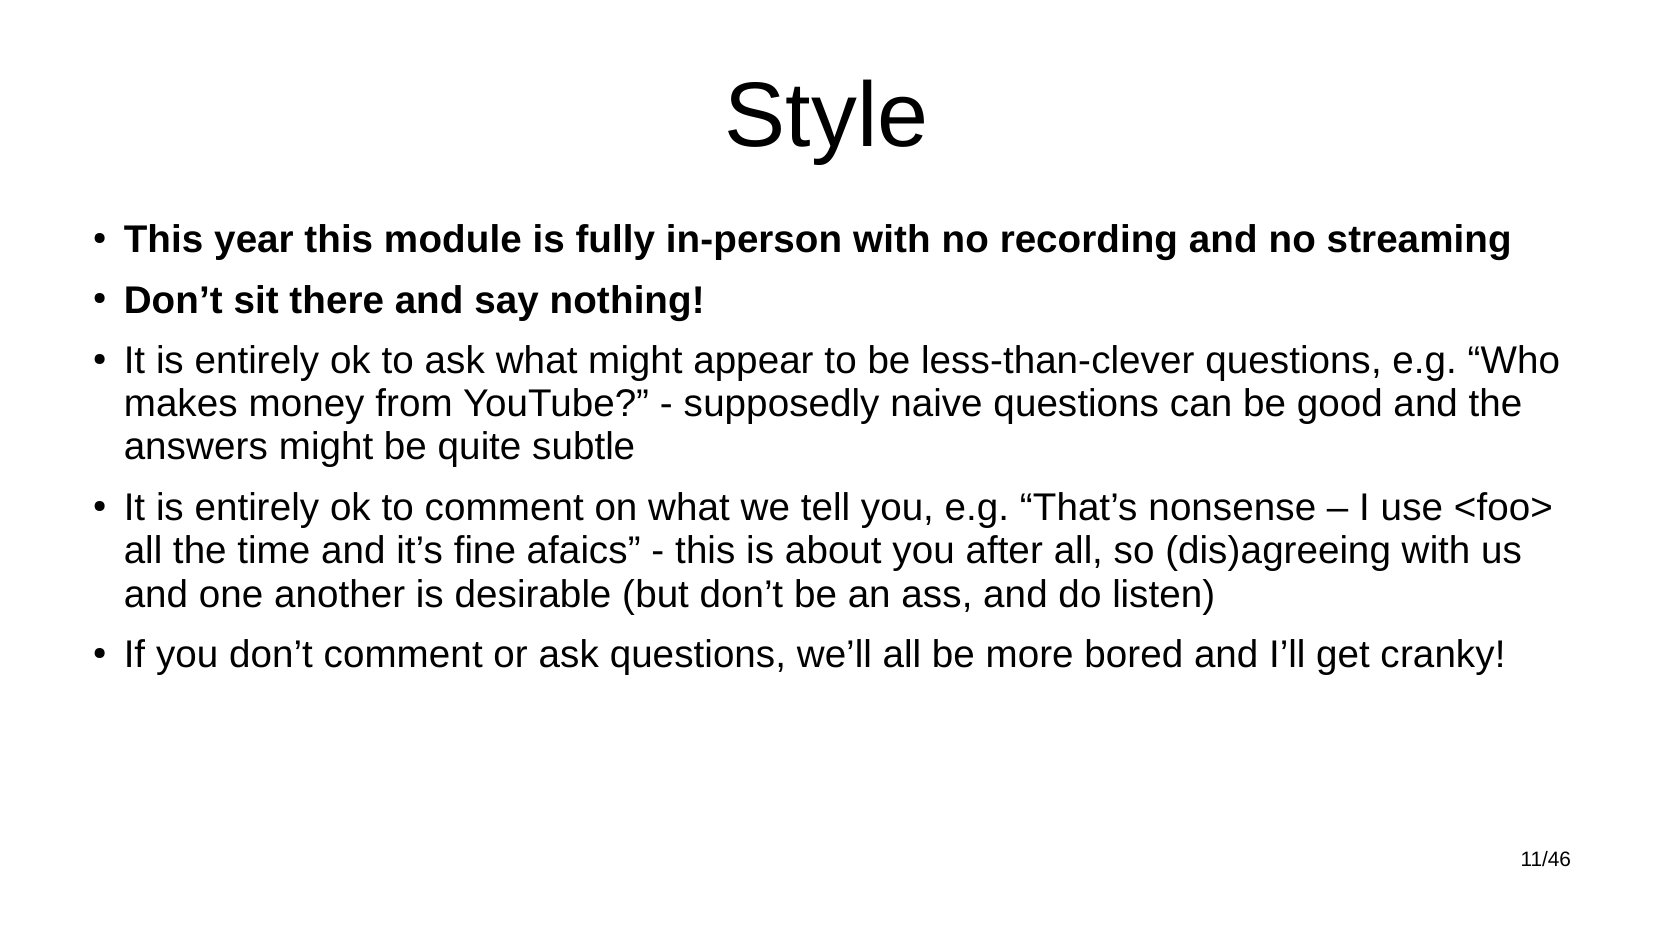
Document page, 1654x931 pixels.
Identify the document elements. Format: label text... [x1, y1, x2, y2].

list This year this module is fully in-person with no recording and no streaming Don’t sit there and say nothing! It is entirely ok to ask what might appear to be less-than-clever questions, e.g. “Who makes money from YouTube?” - supposedly naive questions can be good and the answers might be quite subtle It is entirely ok to comment on what we tell you, e.g. “That’s nonsense – I use <foo> all the time and it’s fine afaics” - this is about you after all, so (dis)agreeing with us and one another is desirable (but don’t be an ass, and do listen) If you don’t comment or ask questions, we’ll all be more bored and I’ll get cranky! [82, 217, 1571, 758]
title Style [82, 37, 1571, 193]
